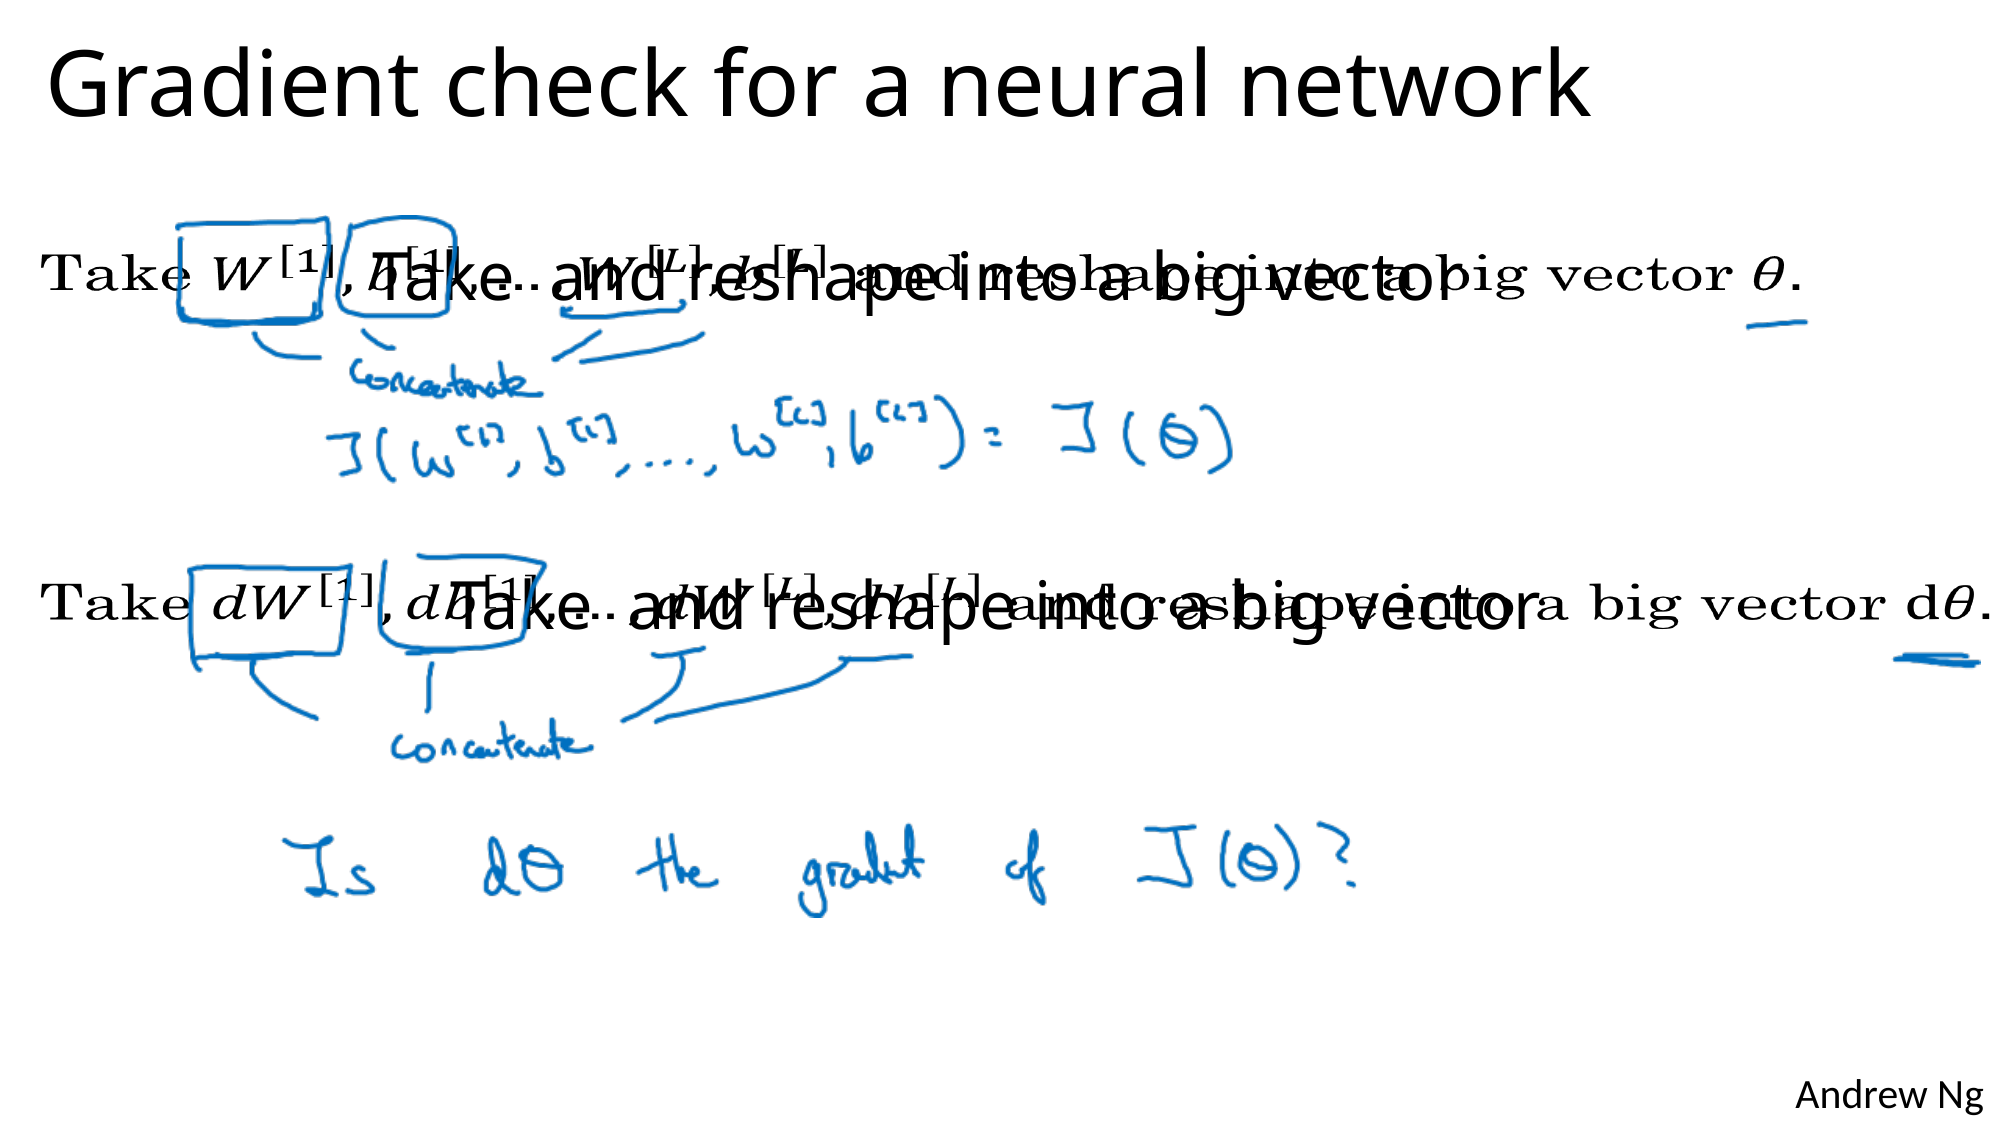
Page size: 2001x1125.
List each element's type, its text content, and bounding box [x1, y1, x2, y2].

text_box [0, 226, 175, 330]
title Gradient check for a neural network [30, 29, 1755, 226]
text_box [1981, 555, 2000, 659]
text_box [0, 555, 175, 659]
picture [175, 215, 1981, 918]
